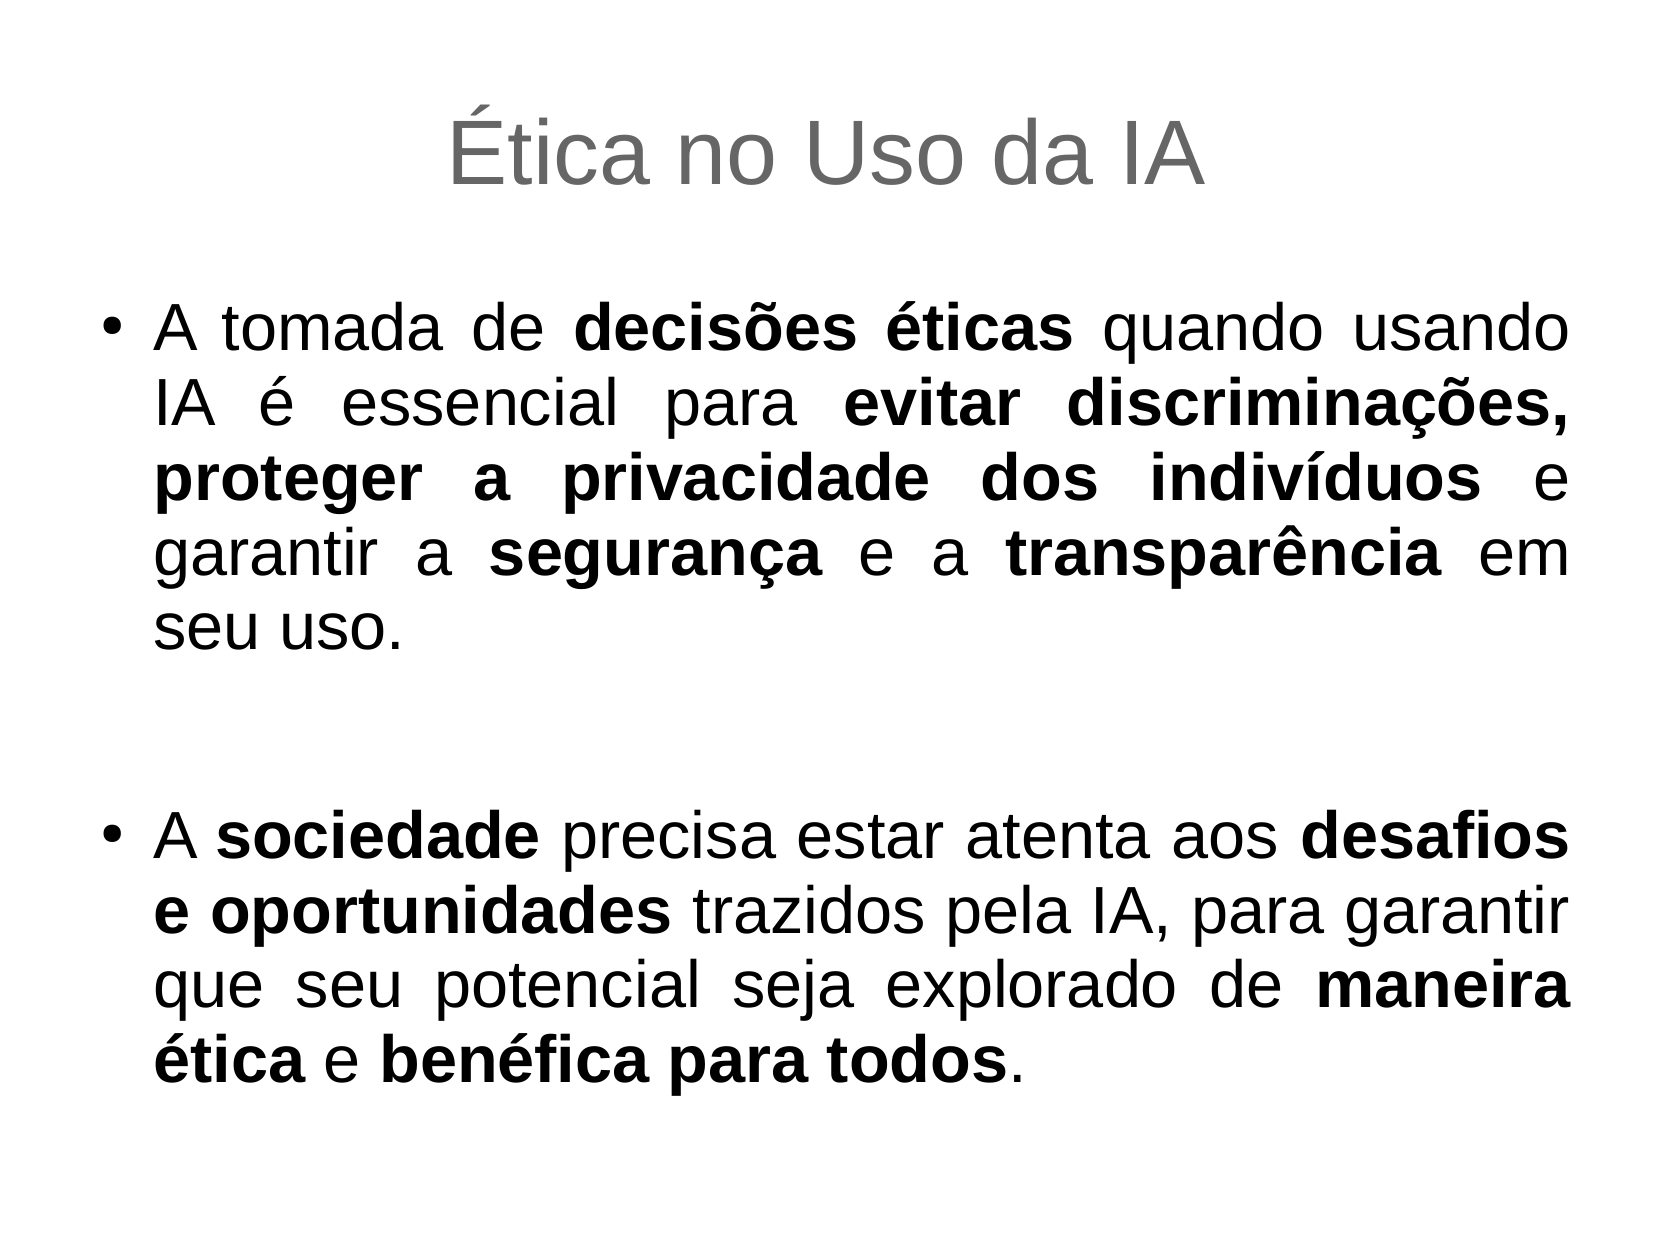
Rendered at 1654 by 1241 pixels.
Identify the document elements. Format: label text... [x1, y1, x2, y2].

title Ética no Uso da IA [82, 49, 1571, 257]
list A tomada de decisões éticas quando usando IA é essencial para evitar discriminações, proteger a privacidade dos indivíduos e garantir a segurança e a transparência em seu uso. A sociedade precisa estar atenta aos desafios e oportunidades trazidos pela IA, para garantir que seu potencial seja explorado de maneira ética e benéfica para todos. [82, 290, 1571, 1134]
